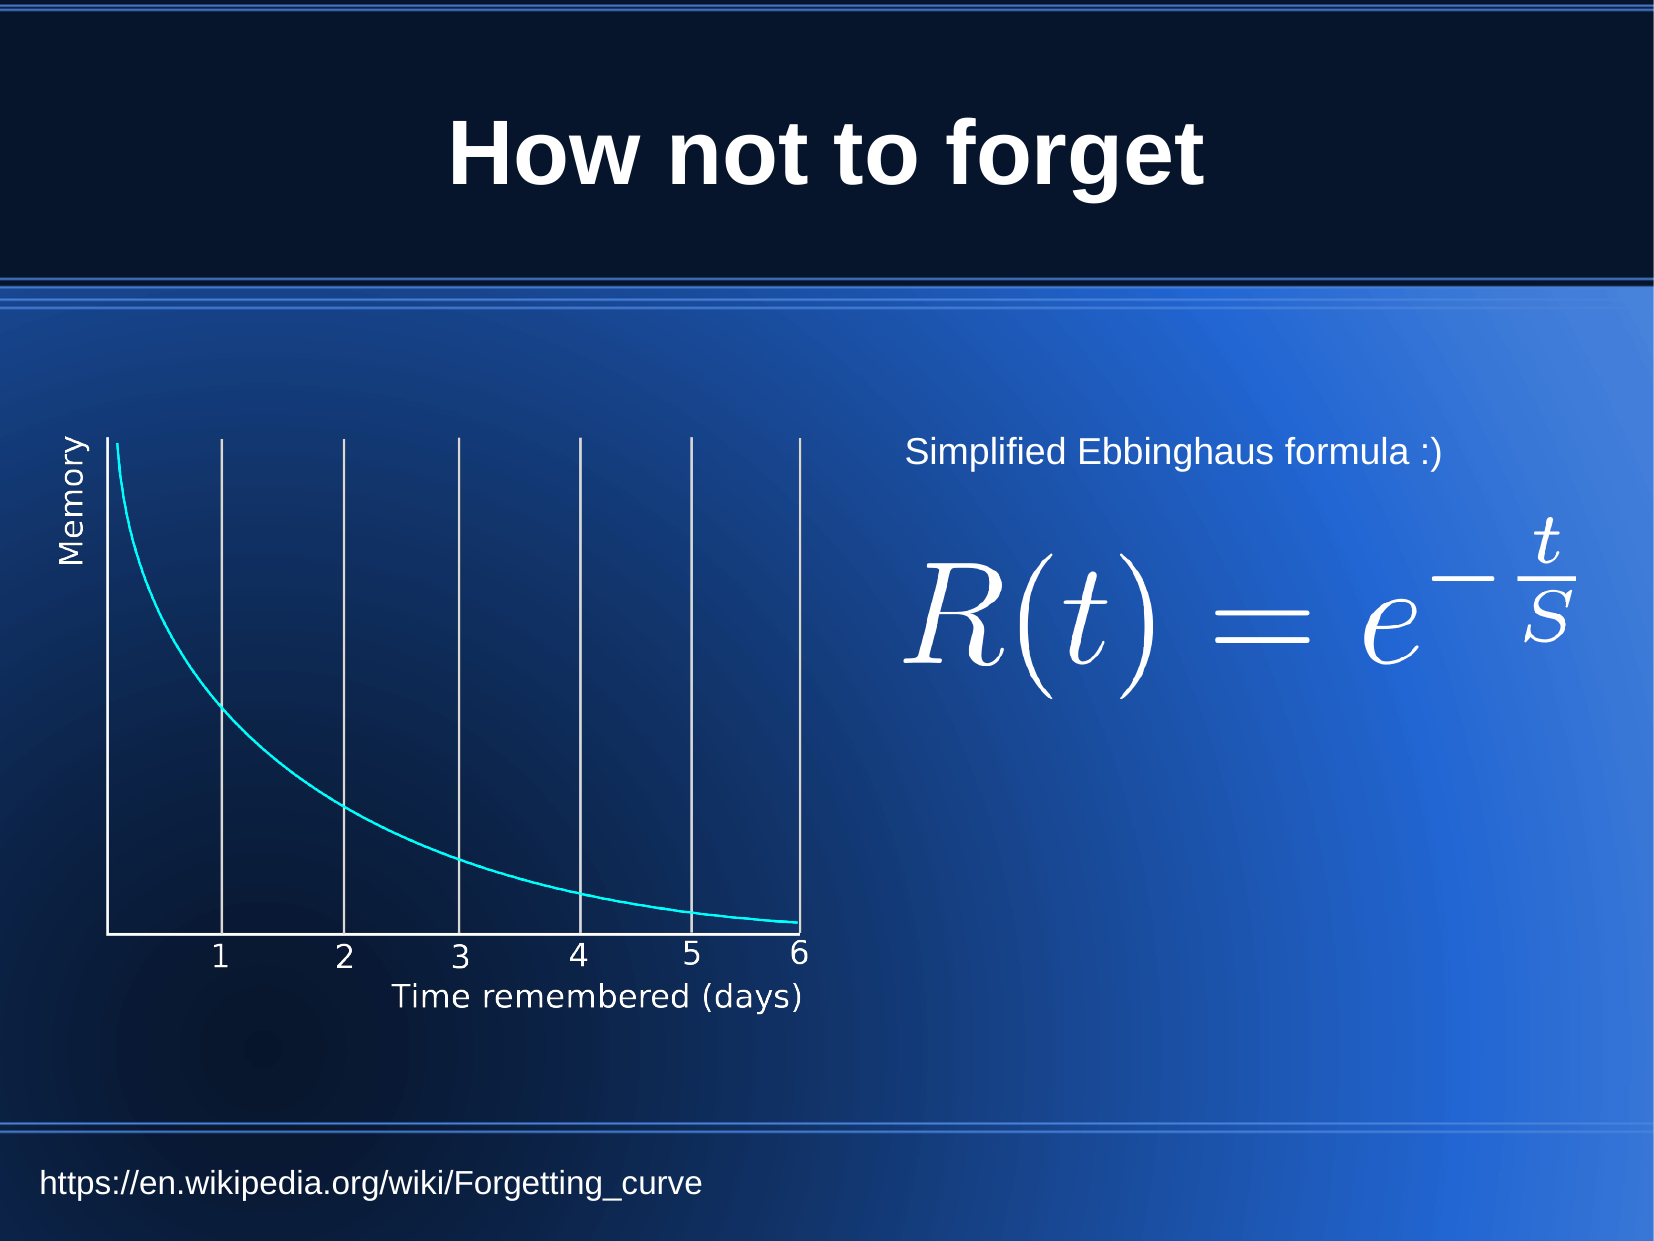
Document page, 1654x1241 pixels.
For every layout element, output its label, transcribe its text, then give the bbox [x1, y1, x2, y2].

picture [0, 0, 1654, 1241]
text_box Simplified Ebbinghaus formula :) [889, 422, 1460, 480]
text_box https://en.wikipedia.org/wiki/Forgetting_curve [24, 1157, 1654, 1218]
title How not to forget [82, 49, 1571, 257]
